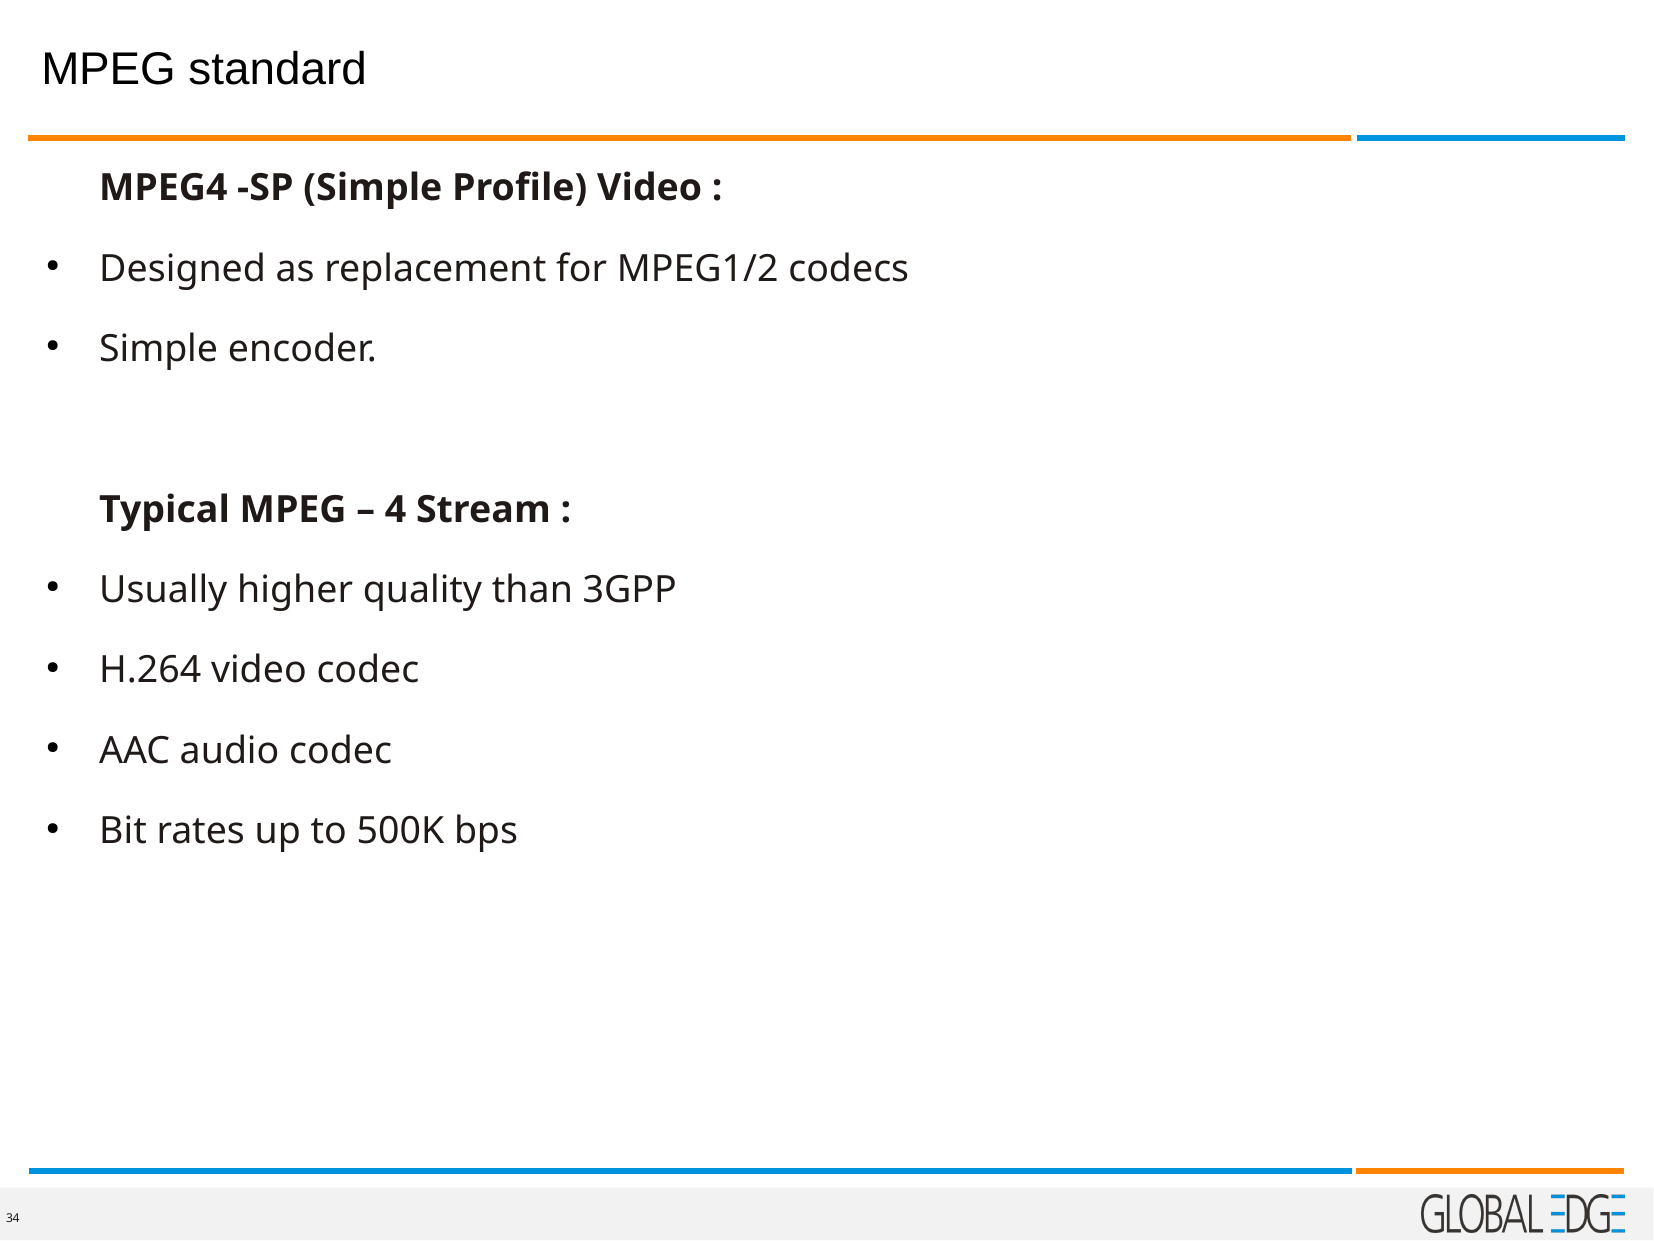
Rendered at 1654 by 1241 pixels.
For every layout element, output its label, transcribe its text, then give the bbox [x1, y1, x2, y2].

title MPEG standard [17, 18, 1499, 115]
list MPEG4 -SP (Simple Profile) Video : Designed as replacement for MPEG1/2 codecs Simple encoder. Typical MPEG – 4 Stream : Usually higher quality than 3GPP H.264 video codec AAC audio codec Bit rates up to 500K bps [28, 160, 1625, 1153]
picture [1421, 1194, 1625, 1233]
